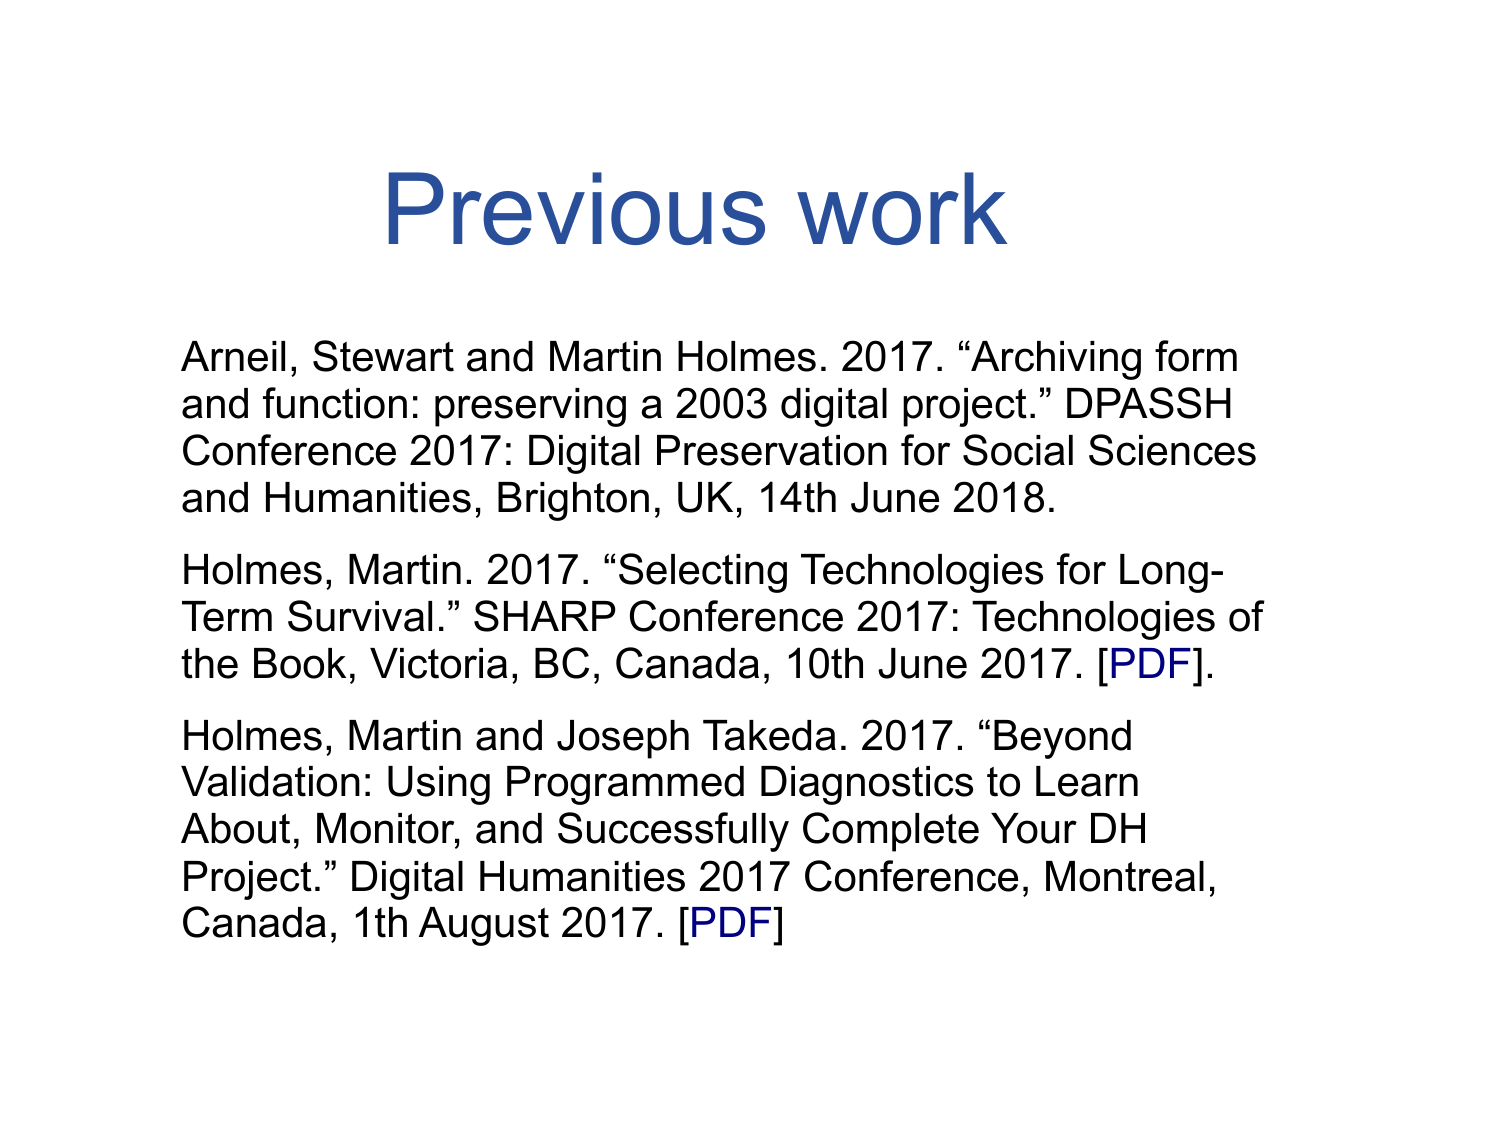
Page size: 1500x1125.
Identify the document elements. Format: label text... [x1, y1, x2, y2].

list Arneil, Stewart and Martin Holmes. 2017. “Archiving form and function: preserving a 2003 digital project.” DPASSH Conference 2017: Digital Preservation for Social Sciences and Humanities, Brighton, UK, 14th June 2018. Holmes, Martin. 2017. “Selecting Technologies for Long-Term Survival.” SHARP Conference 2017: Technologies of the Book, Victoria, BC, Canada, 10th June 2017. [PDF]. Holmes, Martin and Joseph Takeda. 2017. “Beyond Validation: Using Programmed Diagnostics to Learn About, Monitor, and Successfully Complete Your DH Project.” Digital Humanities 2017 Conference, Montreal, Canada, 1th August 2017. [PDF] [181, 333, 1264, 1015]
title Previous work [181, 115, 1209, 304]
